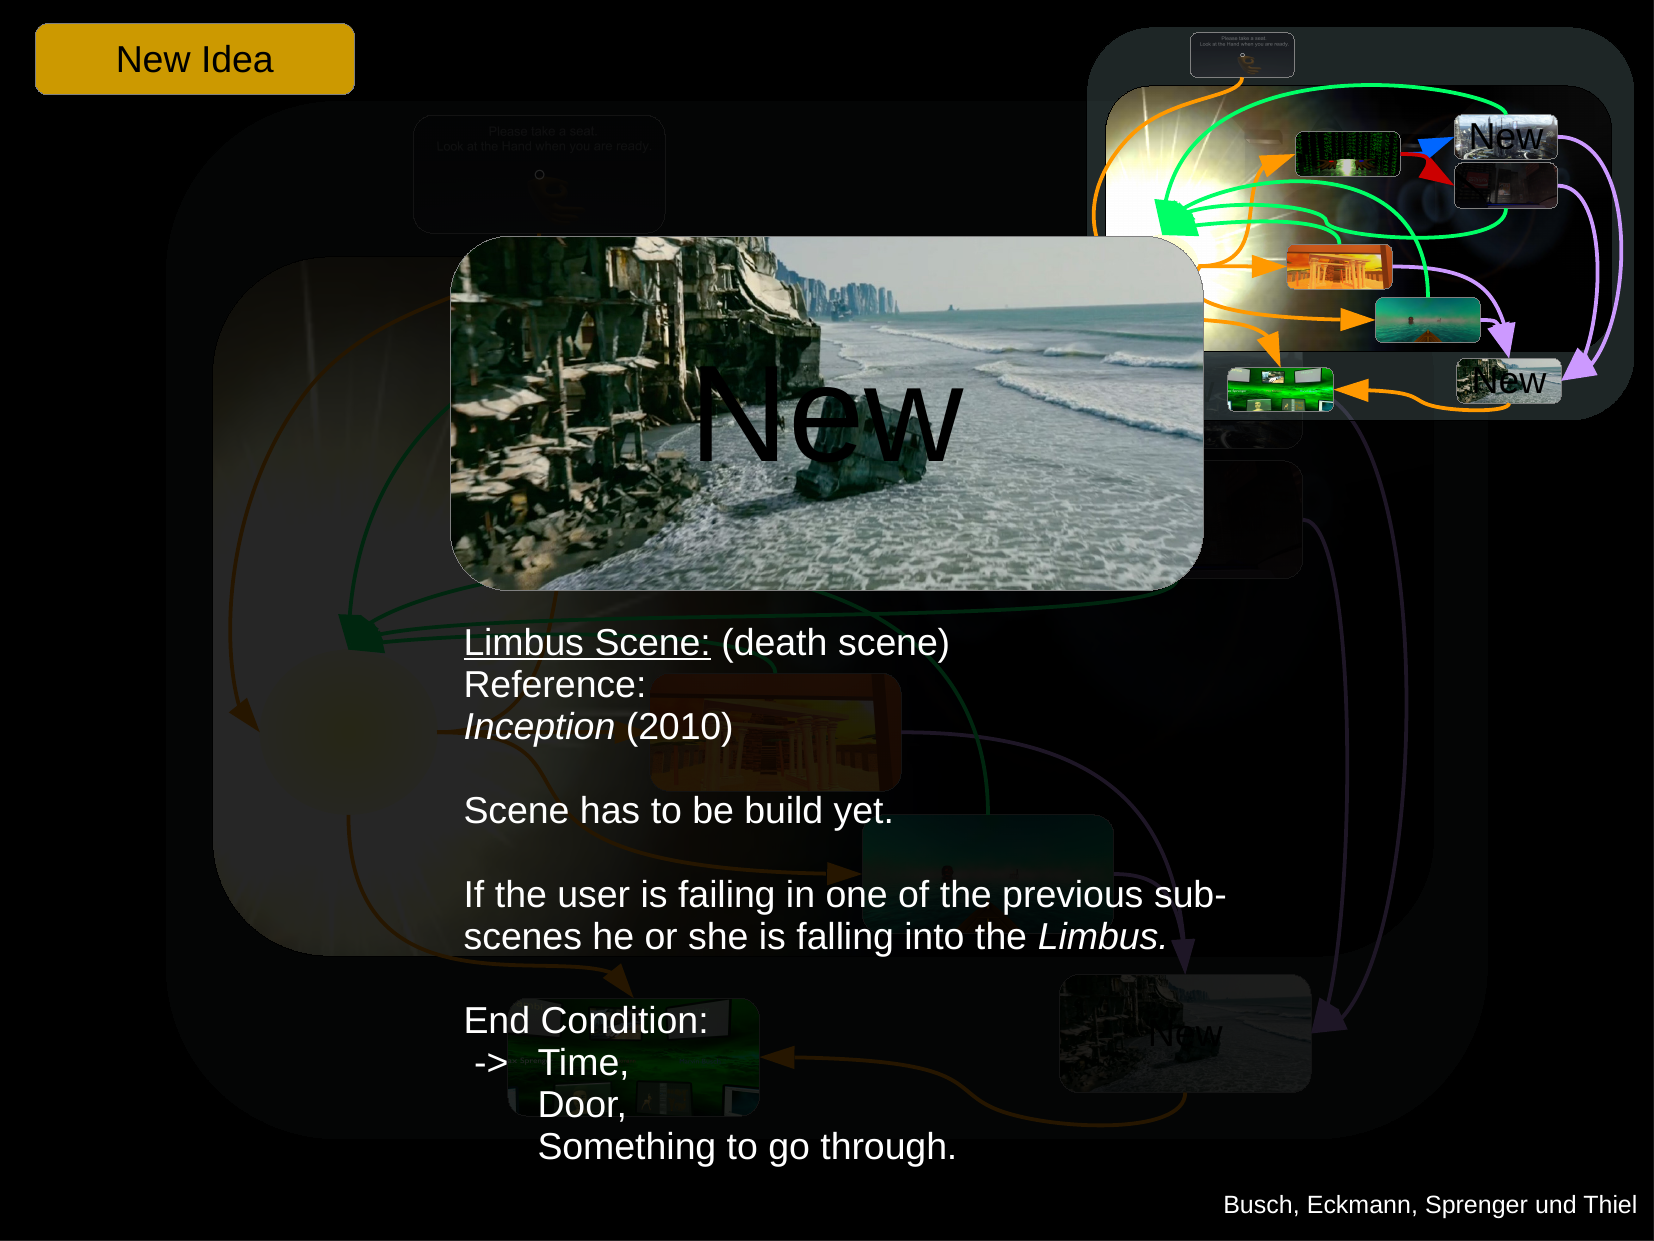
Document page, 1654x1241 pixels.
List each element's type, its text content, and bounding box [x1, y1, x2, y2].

text_box New [450, 236, 1204, 591]
text_box [0, 0, 1654, 1241]
text_box New [1456, 358, 1562, 404]
text_box Limbus Scene: (death scene) Reference: Inception (2010) Scene has to be build yet. If the user is failing in one of the previous sub-scenes he or she is falling into the Limbus. End Condition: -> Time, Door, Something to go through. [448, 614, 1252, 1241]
text_box New [1454, 114, 1558, 160]
text_box New Idea [35, 23, 355, 95]
text_box Busch, Eckmann, Sprenger und Thiel [1252, 1183, 1654, 1241]
